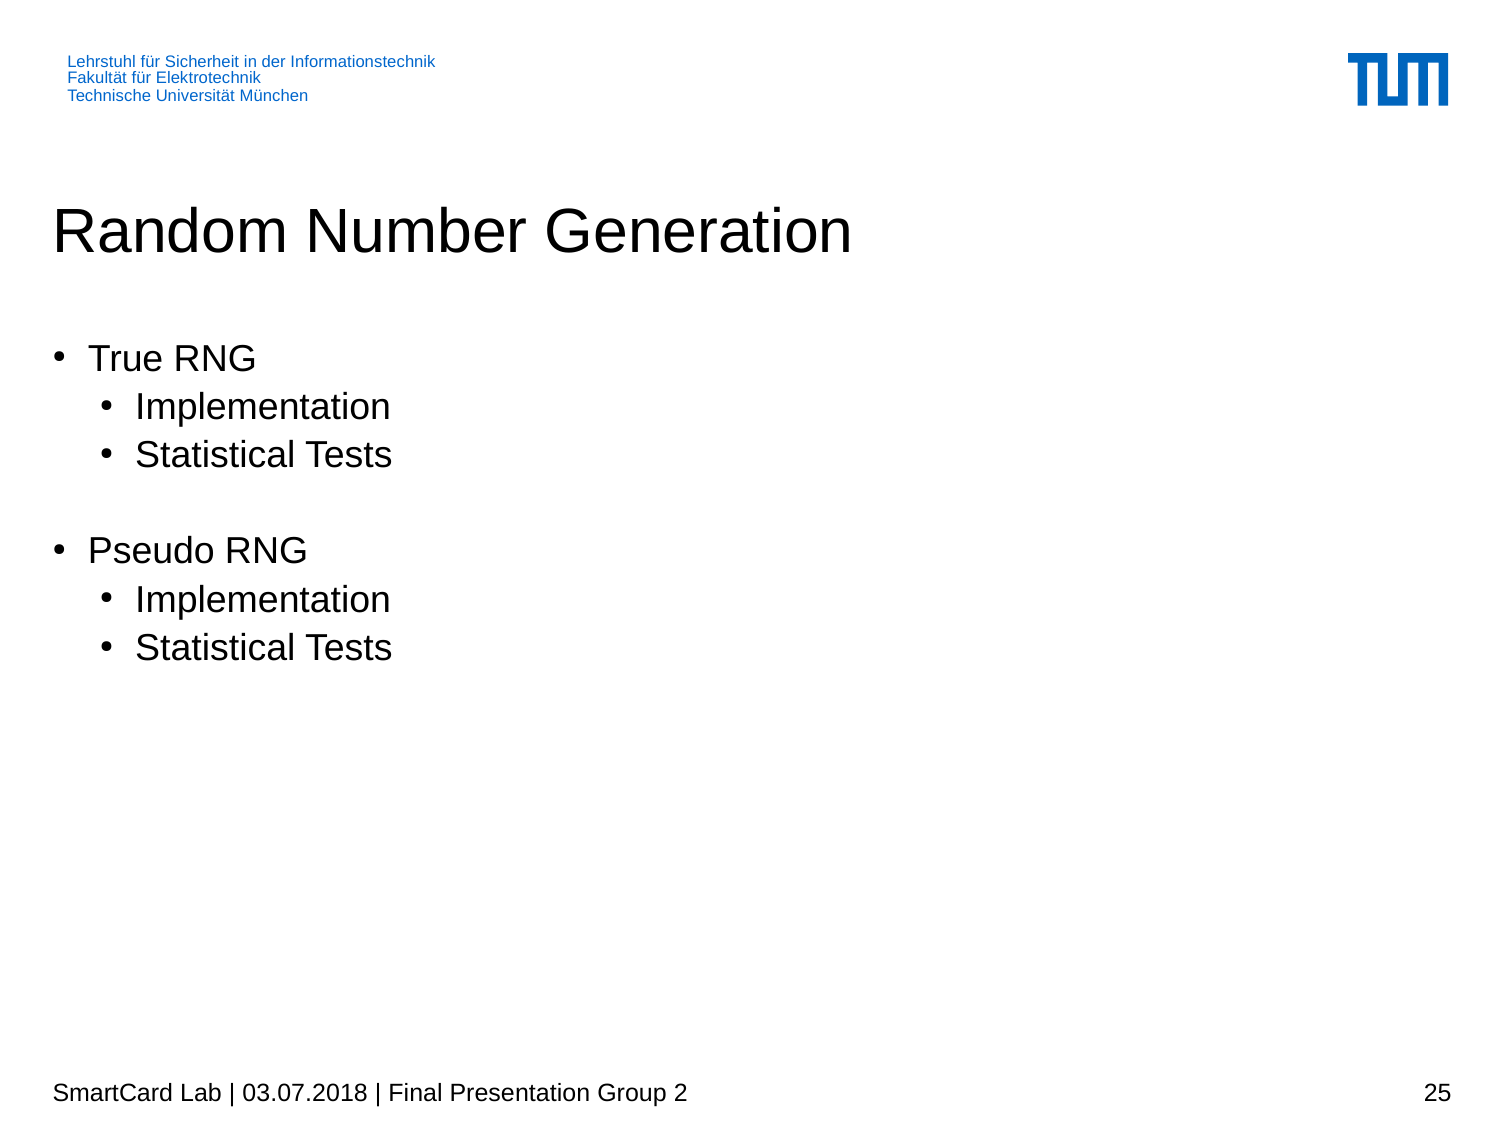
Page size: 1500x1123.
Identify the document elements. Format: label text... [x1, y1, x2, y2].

list True RNG Implementation Statistical Tests Pseudo RNG Implementation Statistical Tests [52, 330, 1453, 663]
title Random Number Generation [52, 195, 1453, 266]
